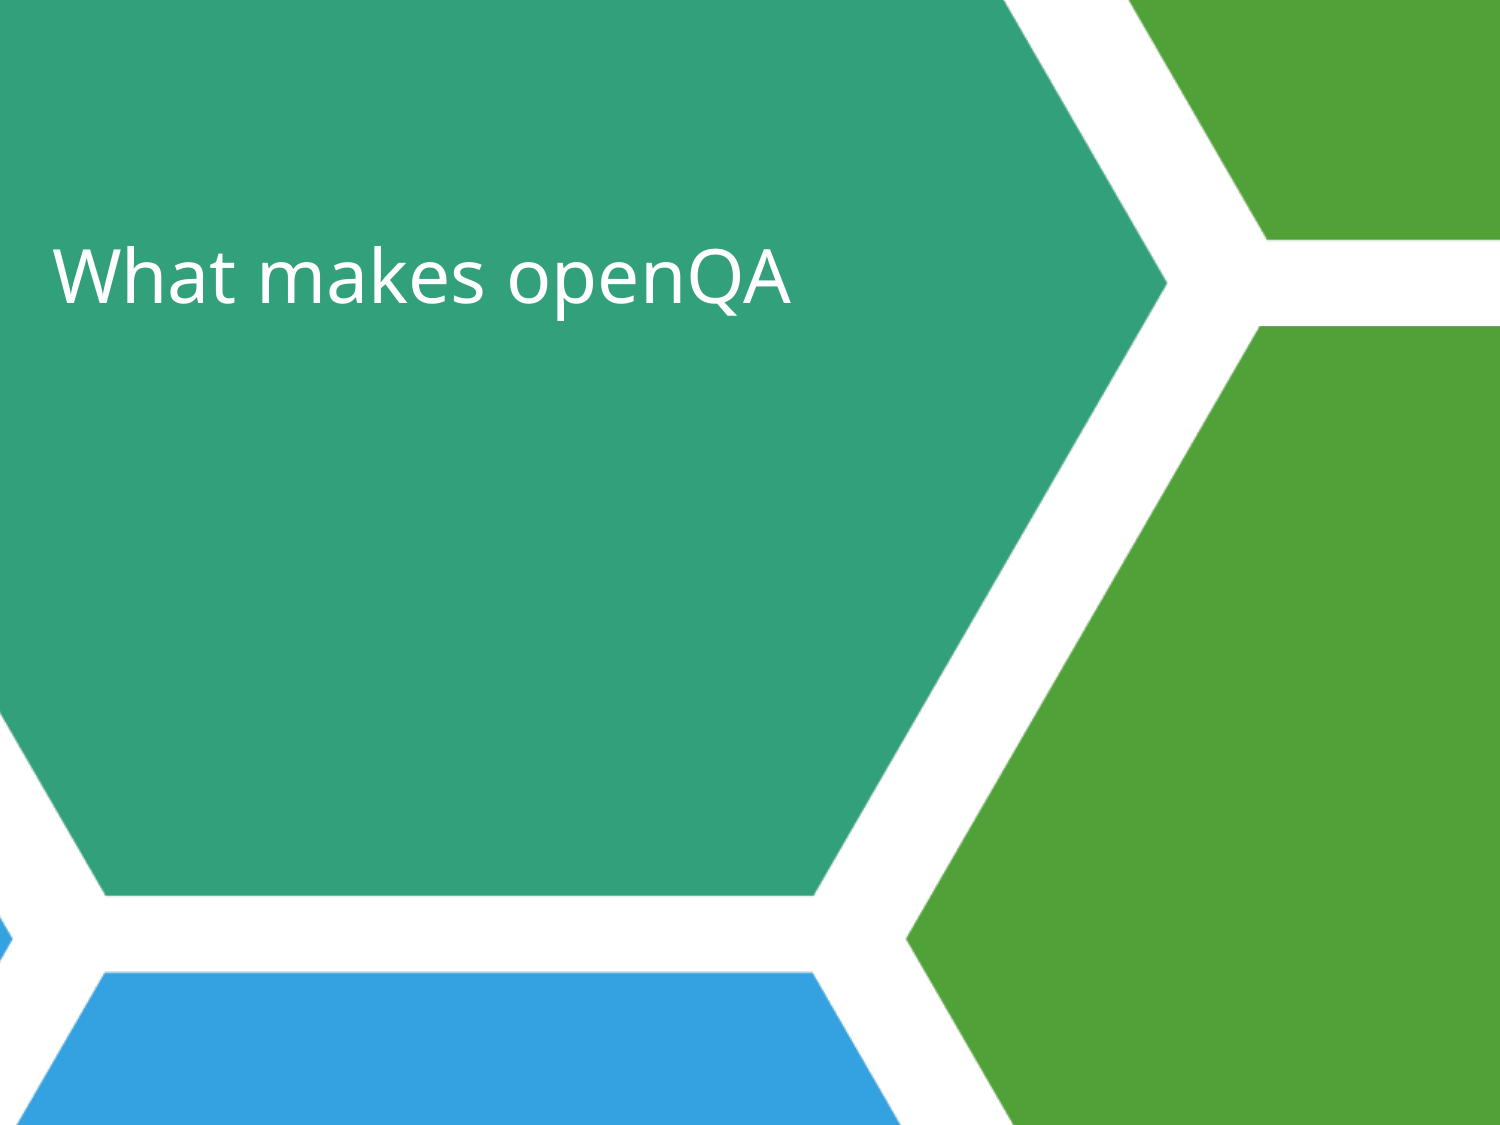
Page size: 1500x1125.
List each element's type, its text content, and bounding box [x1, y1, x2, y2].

title What makes openQA [52, 147, 1099, 401]
picture [0, 0, 1500, 1125]
